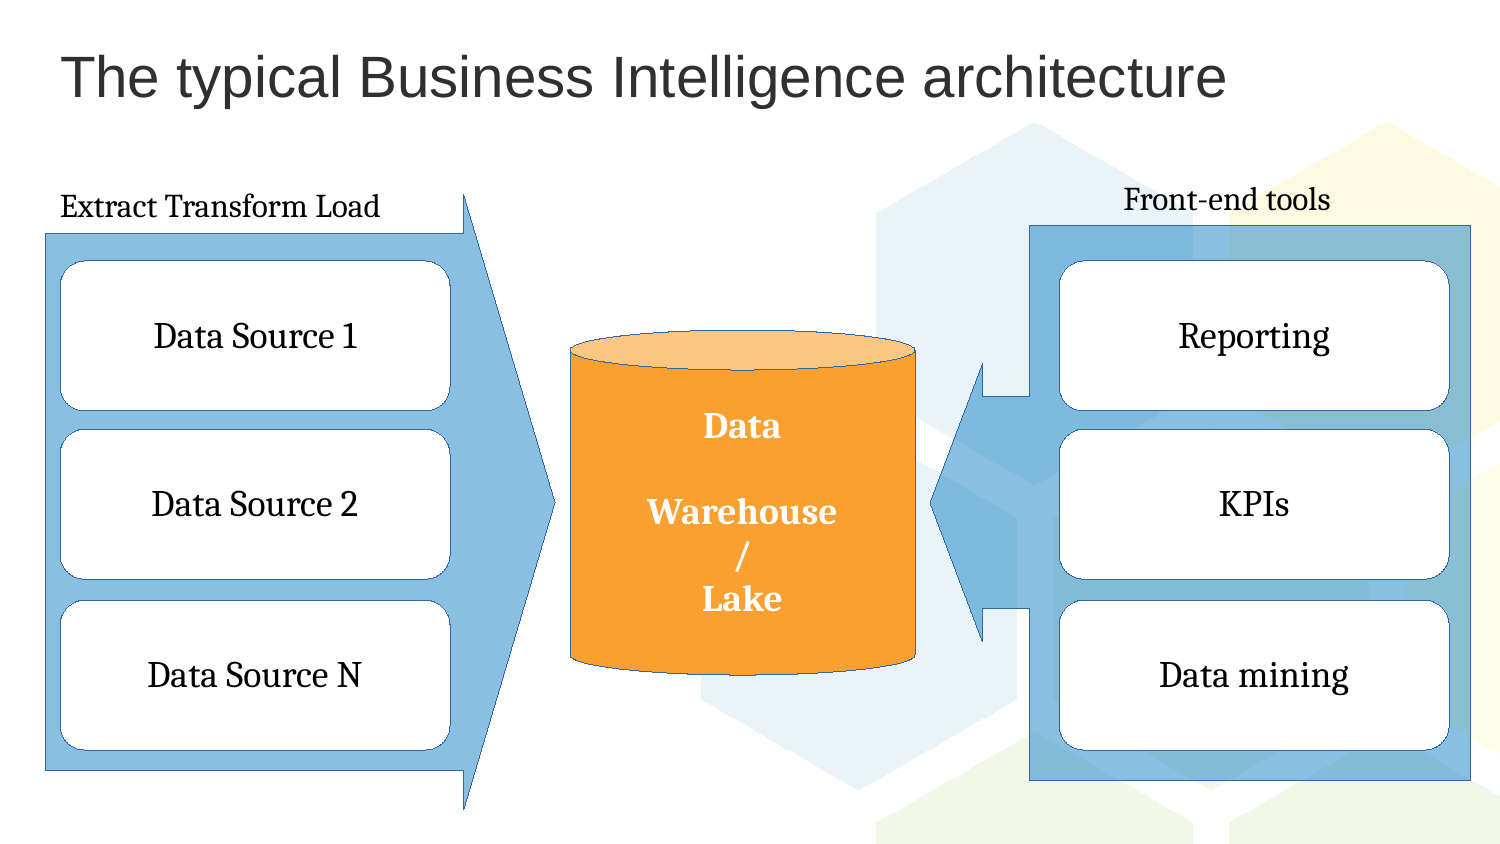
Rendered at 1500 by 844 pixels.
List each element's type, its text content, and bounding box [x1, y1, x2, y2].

text_box Data Warehouse / Lake [570, 351, 916, 676]
text_box Data mining [1059, 600, 1450, 751]
text_box Front-end tools [1108, 172, 1394, 231]
text_box Reporting [1059, 260, 1450, 411]
title The typical Business Intelligence architecture [45, 24, 1443, 118]
text_box KPIs [1059, 429, 1450, 580]
picture [0, 0, 1500, 844]
text_box [45, 202, 556, 810]
text_box Data Source N [60, 600, 451, 751]
text_box [930, 225, 1471, 781]
text_box Data Source 2 [60, 429, 451, 580]
text_box Data Source 1 [60, 260, 451, 411]
text_box Extract Transform Load [45, 180, 466, 234]
